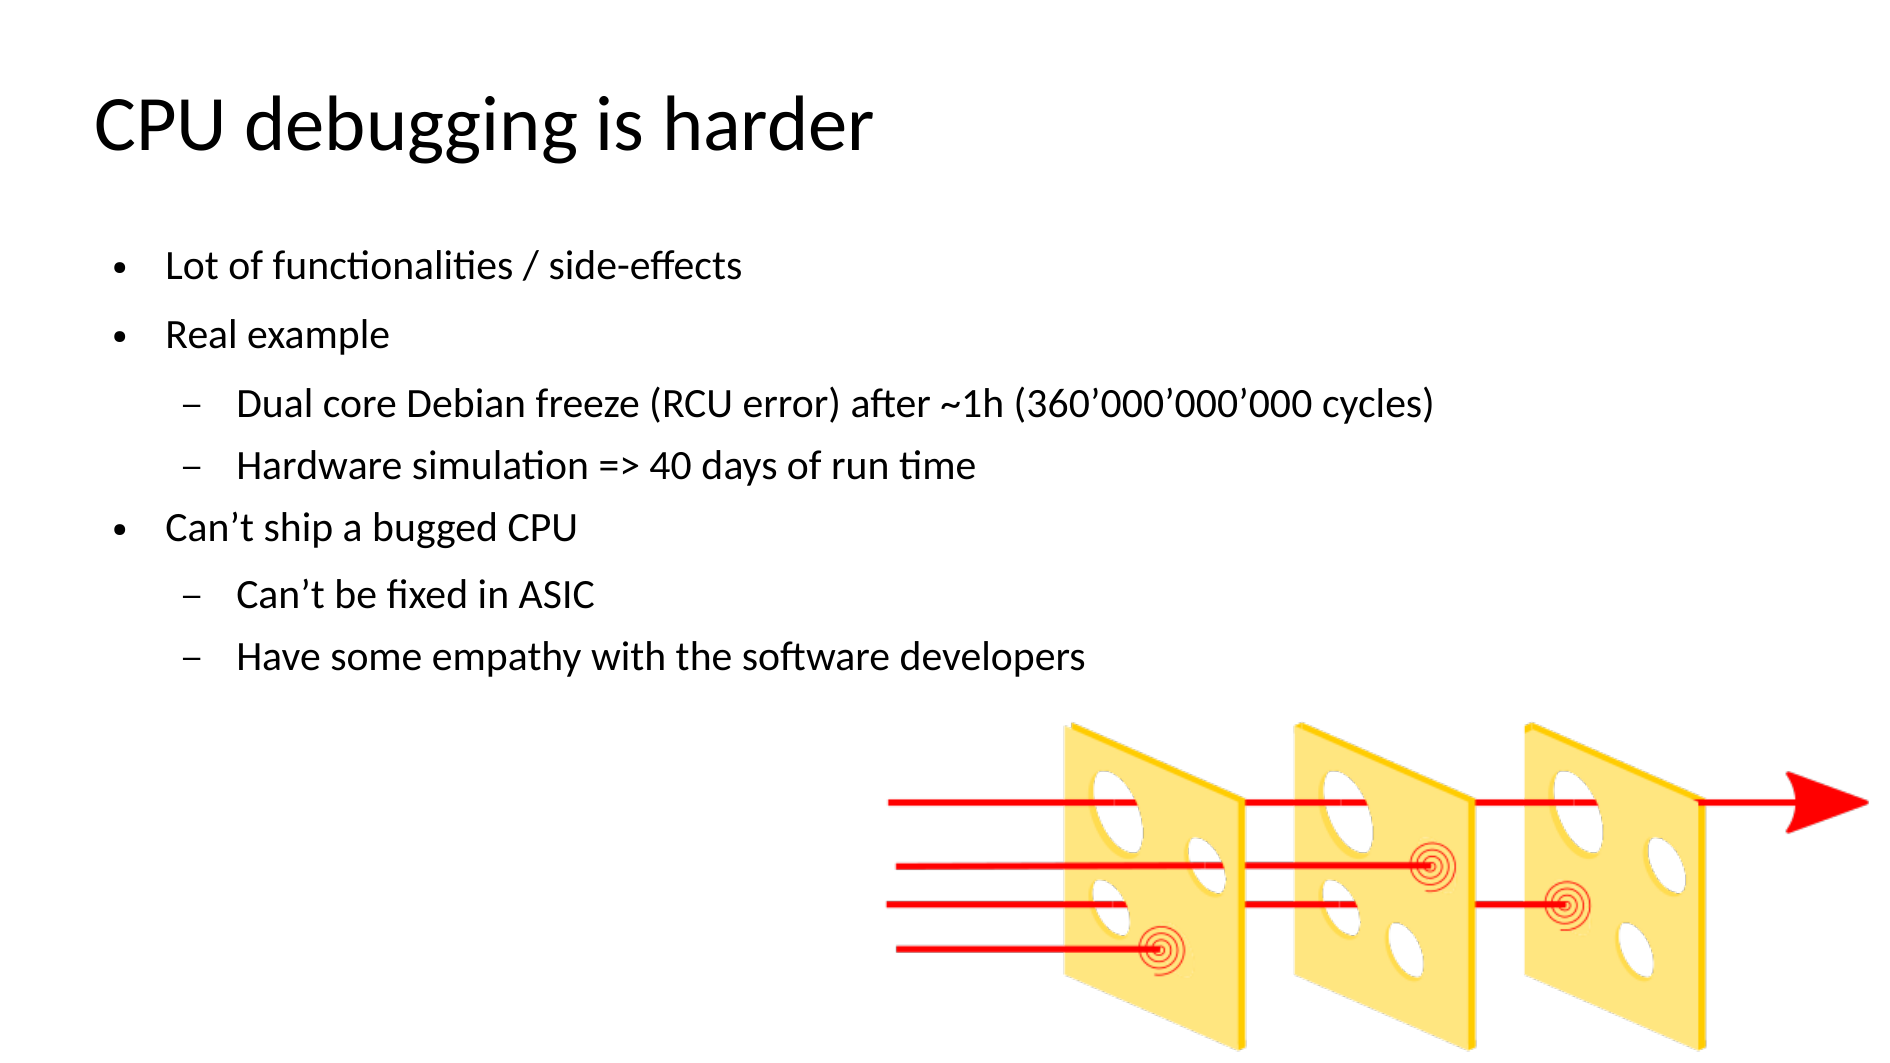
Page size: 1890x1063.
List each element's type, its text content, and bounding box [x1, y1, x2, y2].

title CPU debugging is harder [94, 42, 1796, 220]
list Lot of functionalities / side-effects Real example Dual core Debian freeze (RCU error) after ~1h (360’000’000’000 cycles) Hardware simulation => 40 days of run time Can’t ship a bugged CPU Can’t be fixed in ASIC Have some empathy with the software developers [94, 248, 1890, 957]
picture [862, 698, 1890, 1063]
